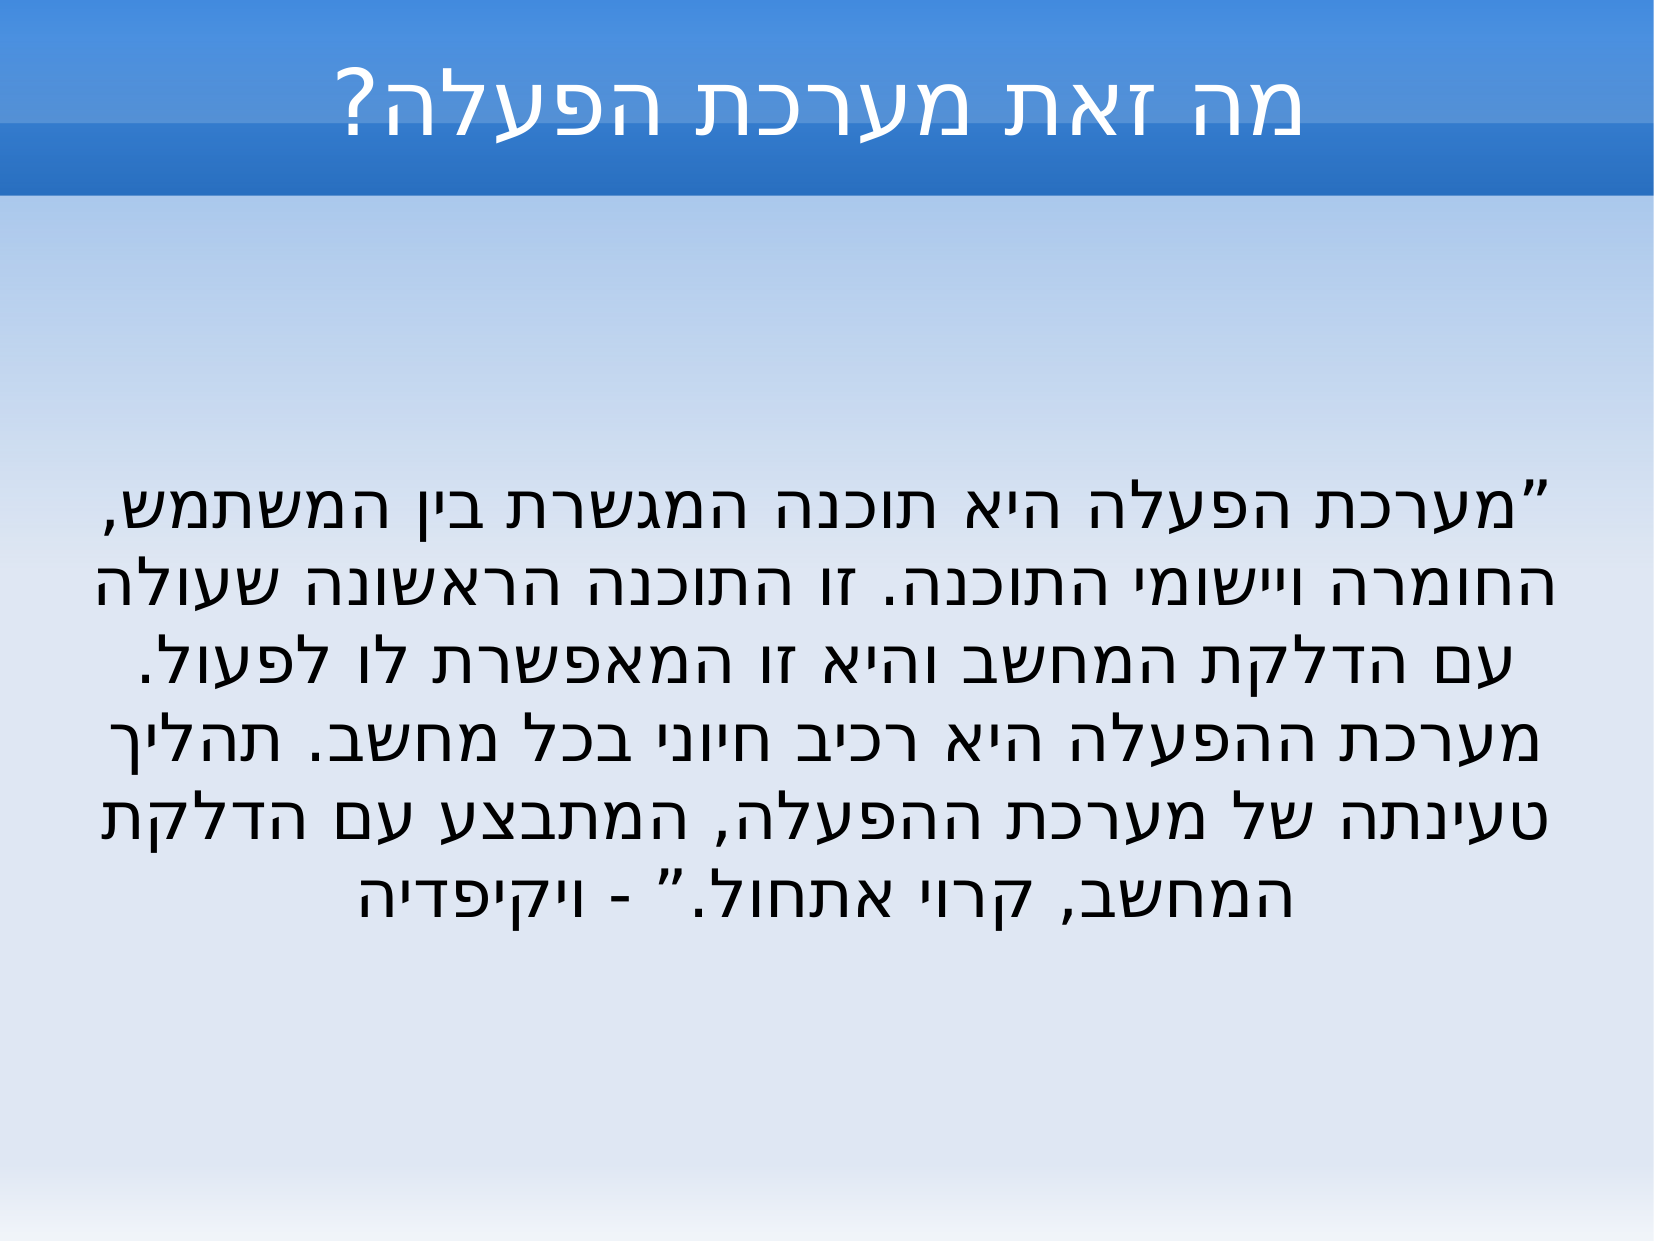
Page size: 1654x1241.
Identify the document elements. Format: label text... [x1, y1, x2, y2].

subtitle ”מערכת הפעלה היא תוכנה המגשרת בין המשתמש, החומרה ויישומי התוכנה. זו התוכנה הראשונה שעולה עם הדלקת המחשב והיא זו המאפשרת לו לפעול. מערכת ההפעלה היא רכיב חיוני בכל מחשב. תהליך טעינתה של מערכת ההפעלה, המתבצע עם הדלקת המחשב, קרוי אתחול.” - ויקיפדיה [82, 297, 1571, 1102]
picture [0, 0, 1654, 1241]
title מה זאת מערכת הפעלה? [76, 0, 1565, 208]
